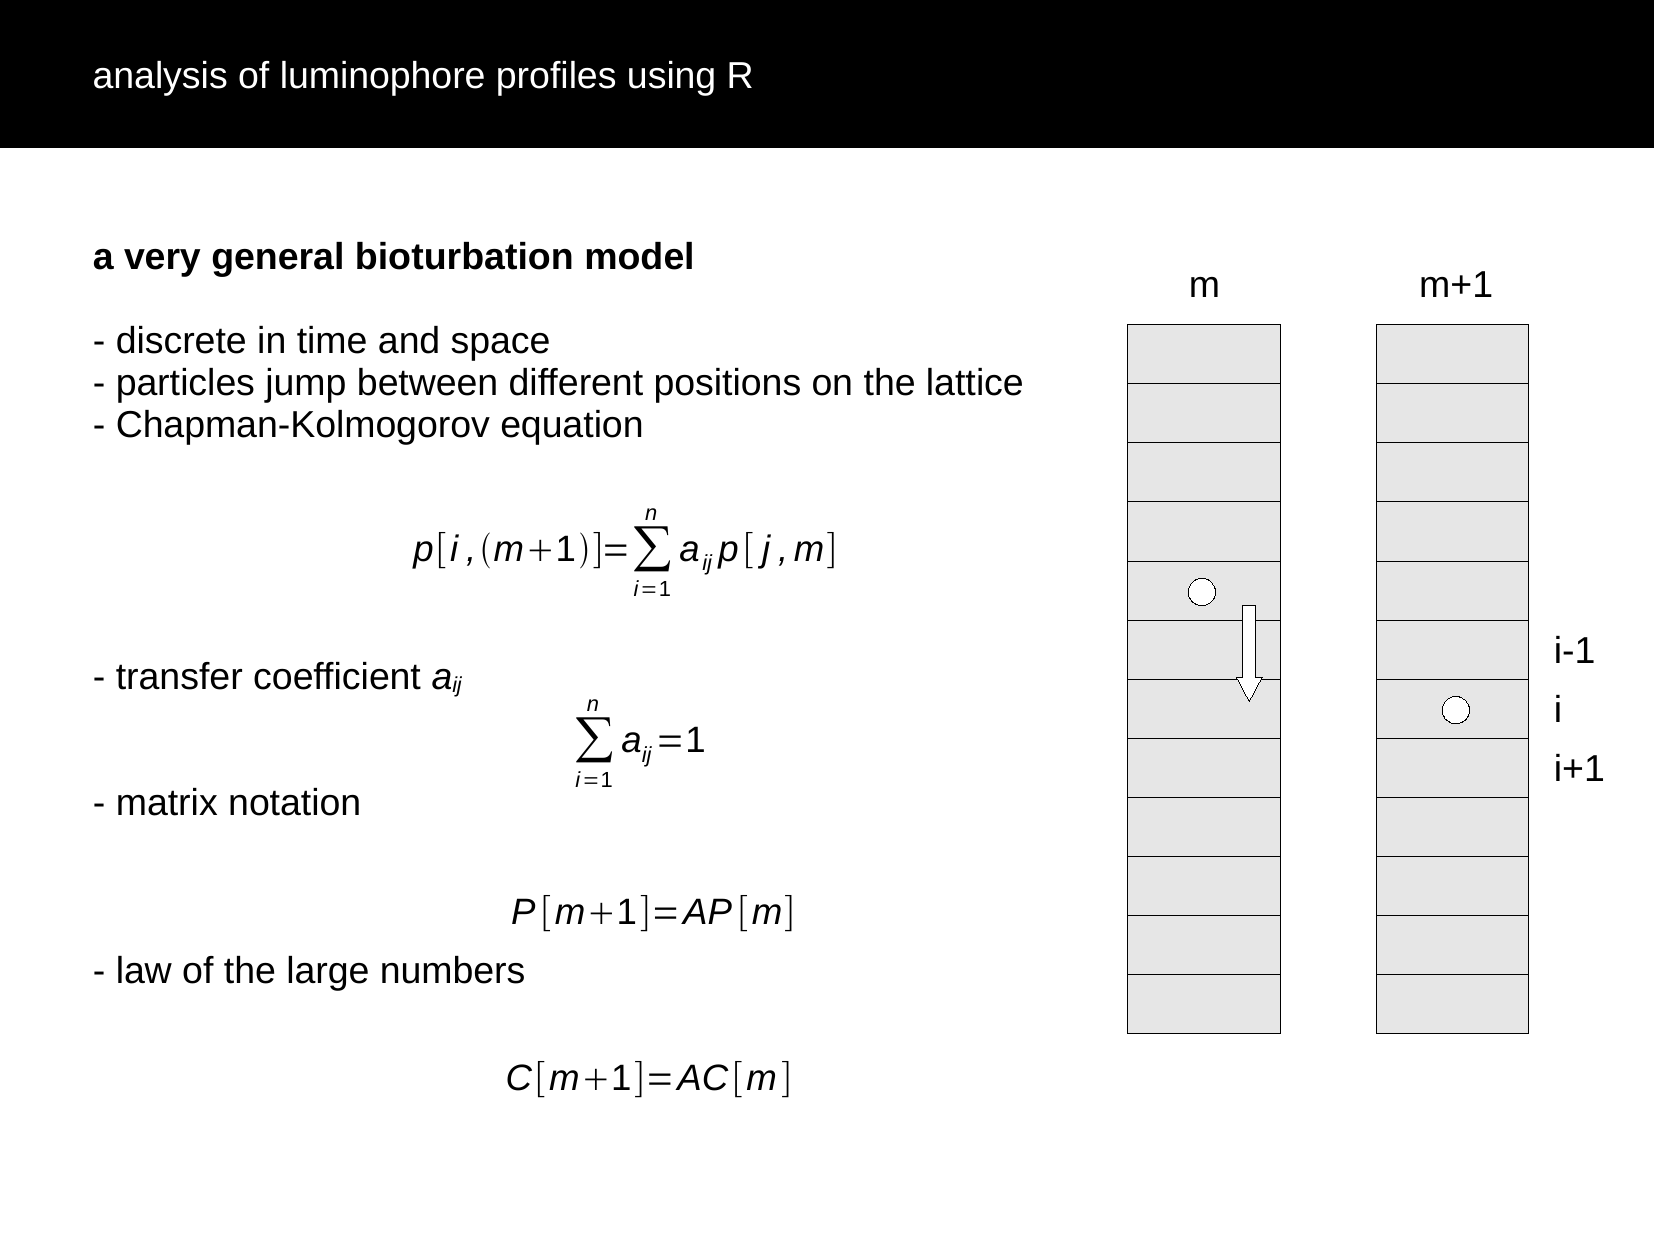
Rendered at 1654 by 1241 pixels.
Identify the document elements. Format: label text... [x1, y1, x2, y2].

text_box analysis of luminophore profiles using R [77, 46, 769, 104]
text_box i [1539, 681, 1578, 739]
text_box i+1 [1539, 740, 1620, 798]
text_box a very general bioturbation model - discrete in time and space - particles jump between different positions on the lattice - Chapman-Kolmogorov equation - transfer coefficient aij - matrix notation - law of the large numbers [78, 228, 1039, 1110]
text_box i-1 [1539, 622, 1611, 680]
chart [496, 1058, 800, 1101]
text_box [1127, 324, 1281, 1034]
text_box [0, 0, 1654, 148]
text_box m [1174, 255, 1235, 313]
text_box m+1 [1404, 255, 1509, 313]
chart [401, 499, 892, 651]
chart [502, 892, 804, 935]
chart [563, 690, 715, 792]
text_box [1376, 324, 1529, 1034]
